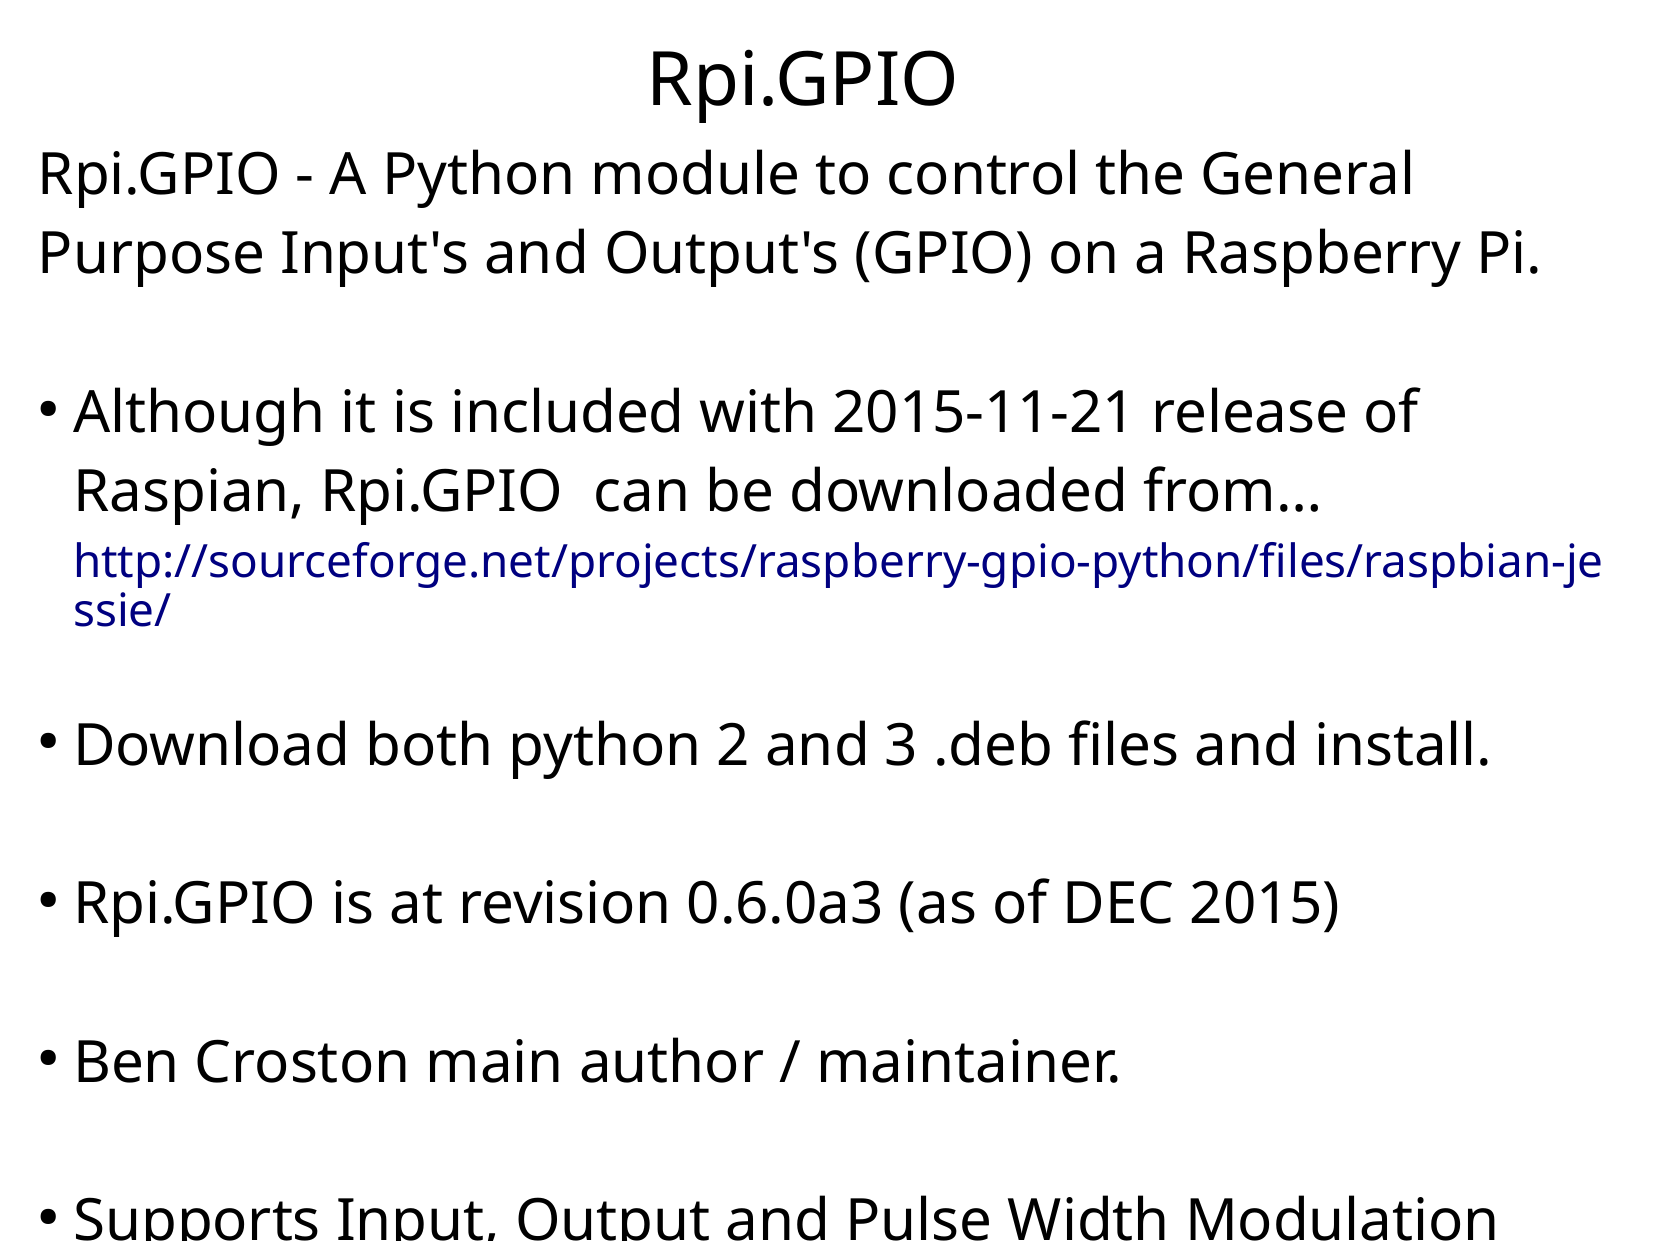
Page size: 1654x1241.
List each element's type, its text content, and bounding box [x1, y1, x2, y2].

title Rpi.GPIO [59, 35, 1548, 118]
subtitle Rpi.GPIO - A Python module to control the General Purpose Input's and Output's (GPIO) on a Raspberry Pi. Although it is included with 2015-11-21 release of Raspian, Rpi.GPIO can be downloaded from… http://sourceforge.net/projects/raspberry-gpio-python/files/raspbian-jessie/ Download both python 2 and 3 .deb files and install. Rpi.GPIO is at revision 0.6.0a3 (as of DEC 2015) Ben Croston main author / maintainer. Supports Input, Output and Pulse Width Modulation (PWM). Does not support SPI, I2C, 1-wire or serial functionality on the RPi yet. This is planned for the future. https://github.com/cymplecy/sca/blob/master/sgh_GPIOController.py [37, 132, 1621, 1217]
